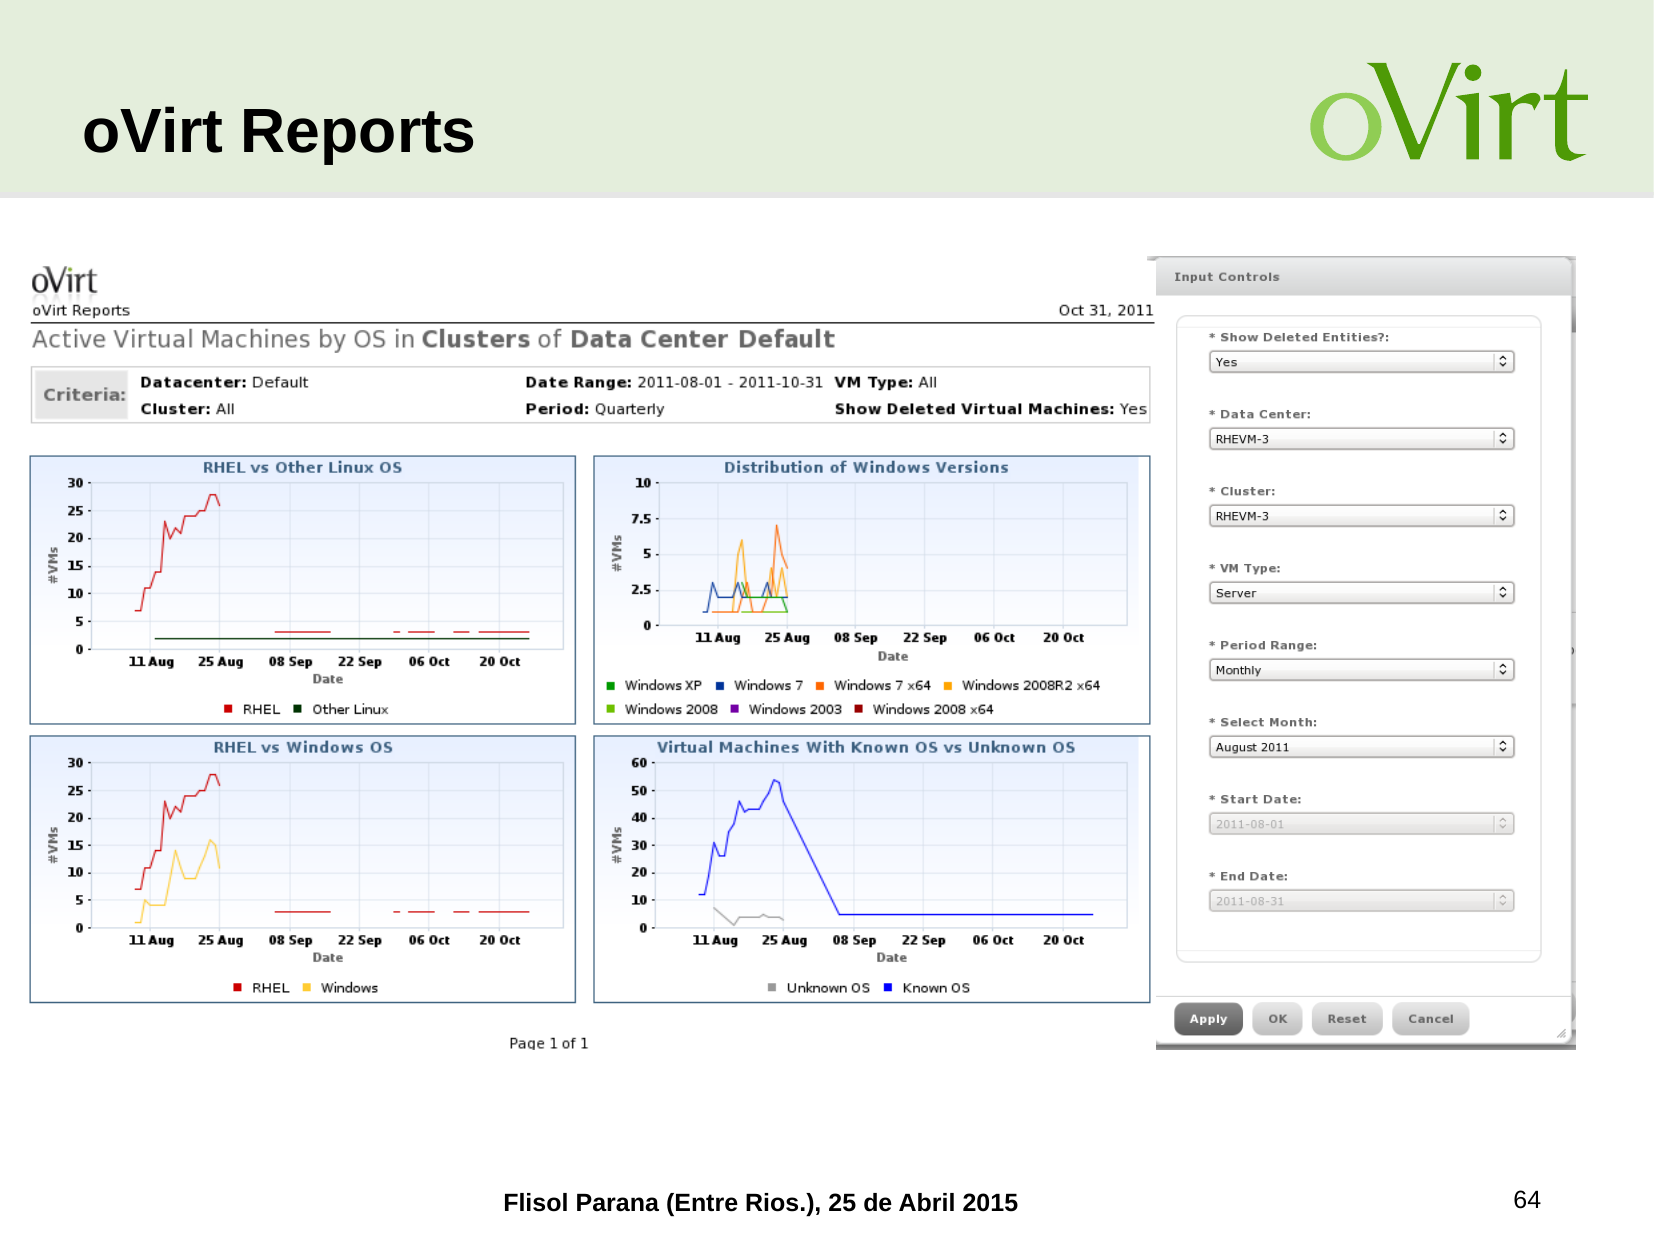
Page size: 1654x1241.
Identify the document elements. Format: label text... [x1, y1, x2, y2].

title oVirt Reports [82, 37, 1571, 226]
picture [23, 256, 1576, 1051]
